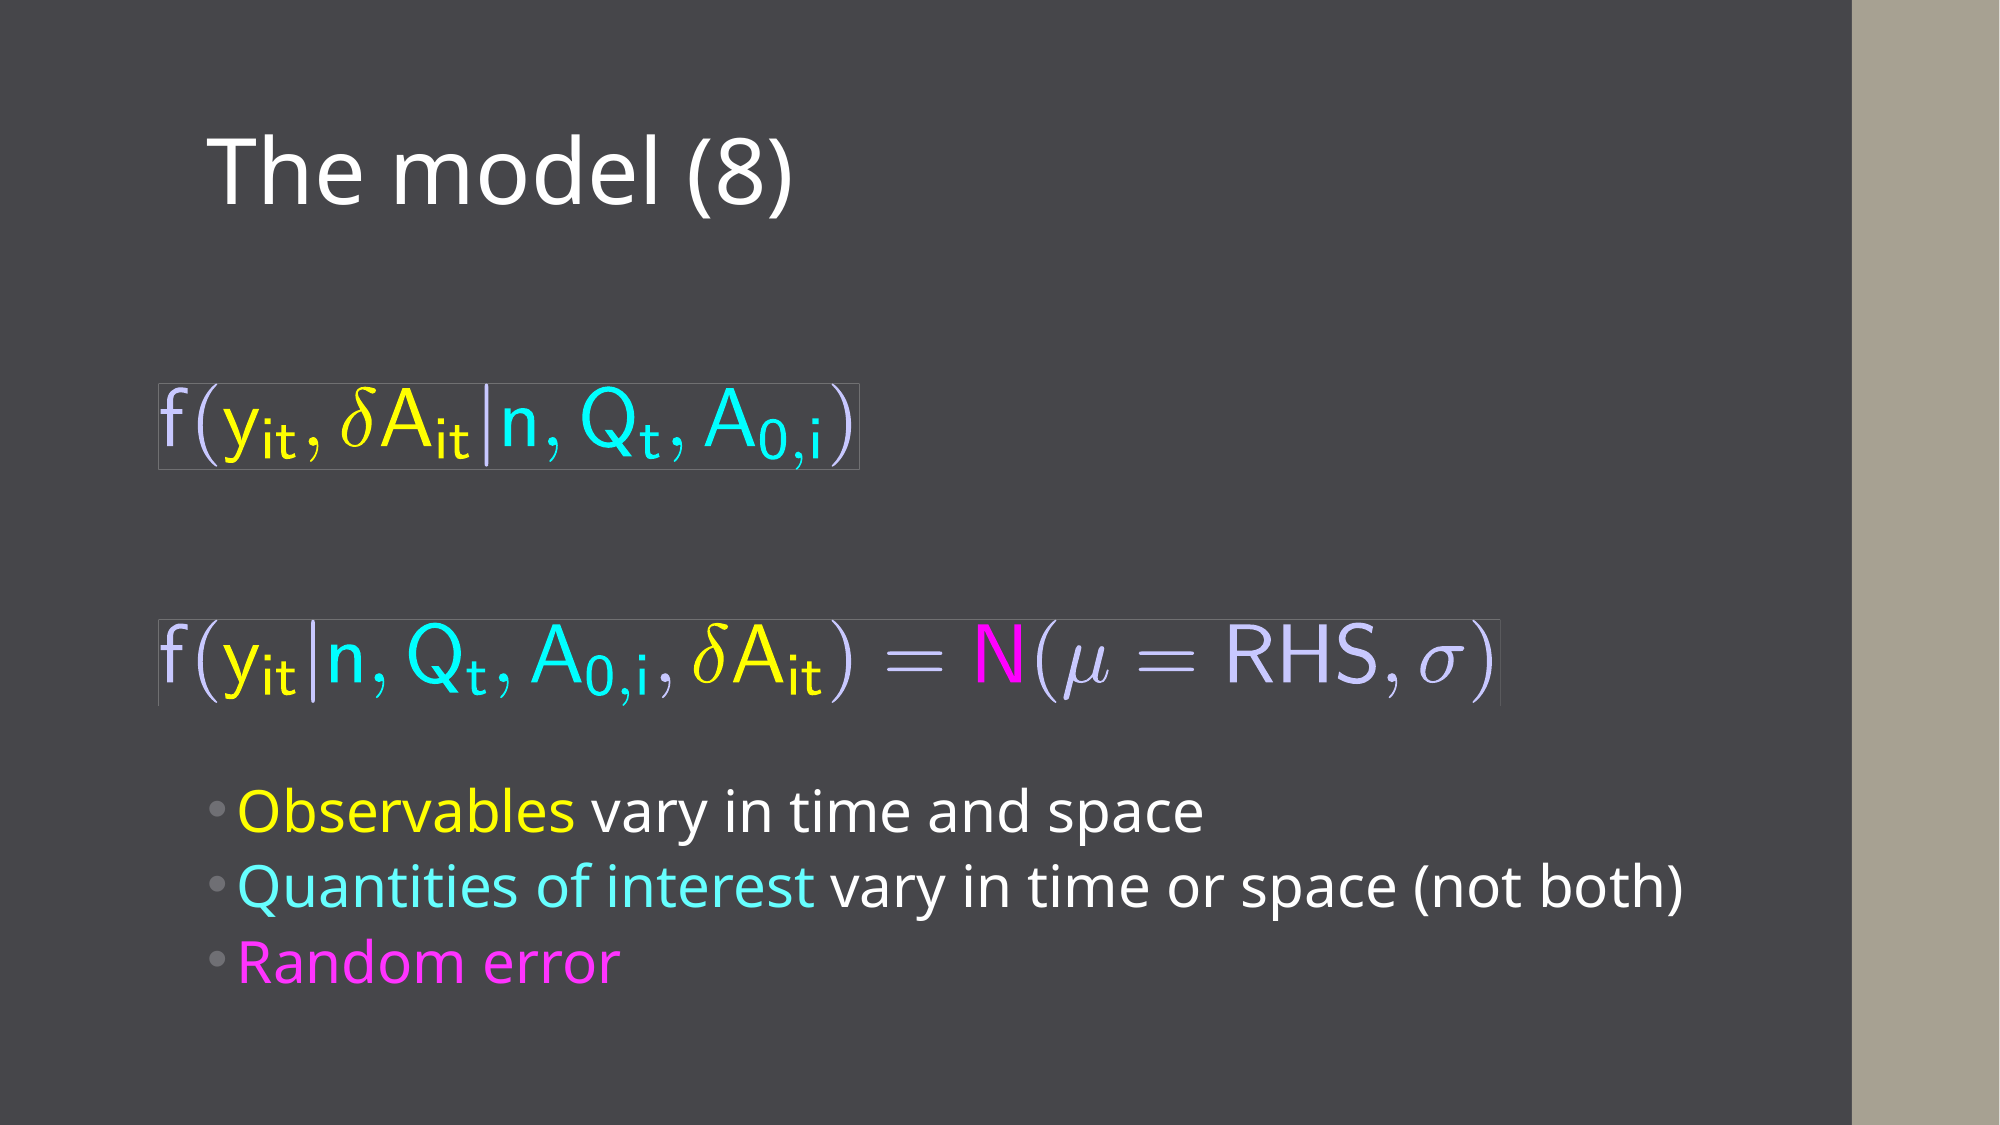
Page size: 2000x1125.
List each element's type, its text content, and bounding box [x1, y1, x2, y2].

text_box [158, 619, 1501, 706]
title The model (8) [206, 60, 1797, 278]
list Observables vary in time and space Quantities of interest vary in time or space (not both) Random error [206, 772, 1831, 1066]
text_box [158, 383, 860, 470]
